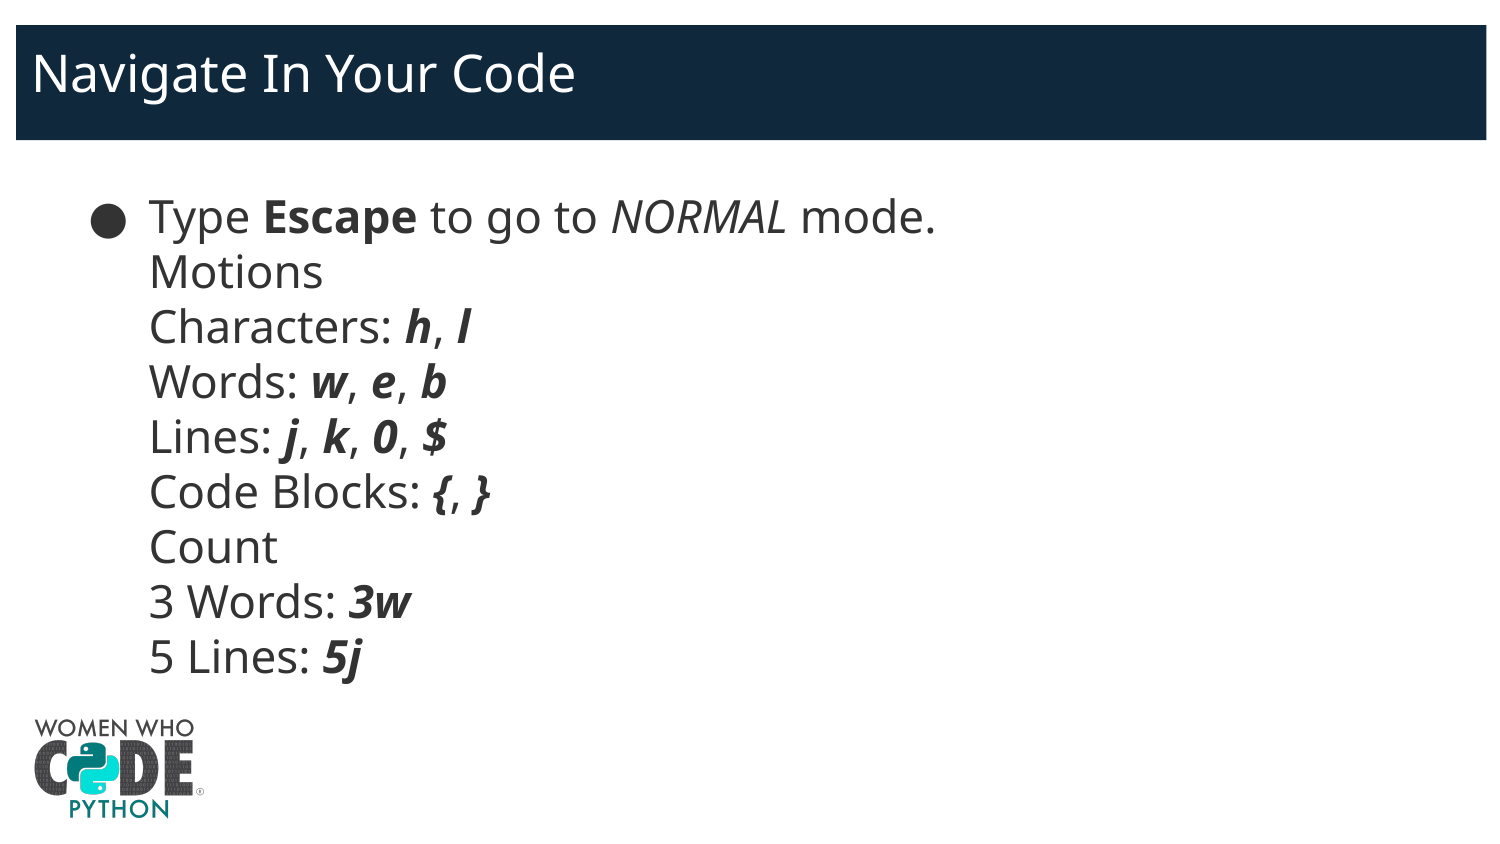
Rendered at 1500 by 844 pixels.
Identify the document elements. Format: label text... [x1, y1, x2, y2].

picture [19, 704, 213, 833]
text_box Navigate In Your Code [16, 25, 1487, 141]
title Type Escape to go to NORMAL mode. Motions Characters: h, l Words: w, e, b Lines: j, k, 0, $ Code Blocks: {, } Count 3 Words: 3w 5 Lines: 5j [58, 172, 1442, 775]
